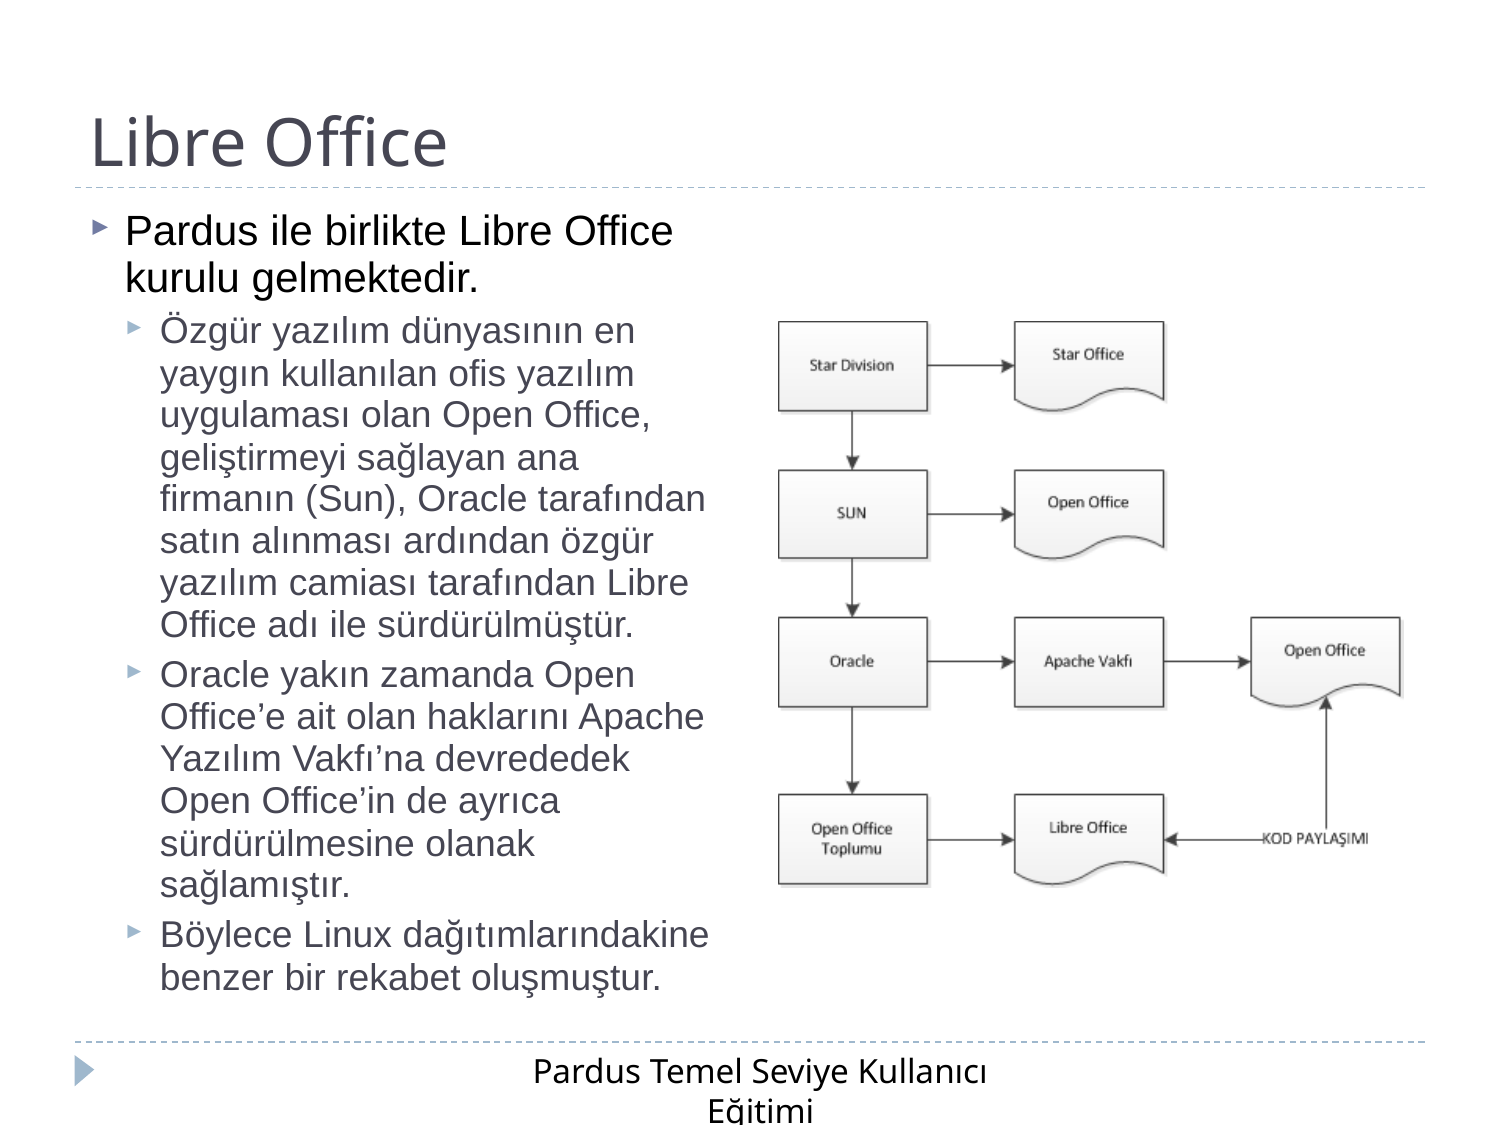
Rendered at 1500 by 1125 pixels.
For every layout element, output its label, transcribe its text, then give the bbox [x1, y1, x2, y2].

picture [778, 321, 1404, 888]
title Libre Office [75, 37, 1425, 188]
list Pardus ile birlikte Libre Office kurulu gelmektedir. Özgür yazılım dünyasının en yaygın kullanılan ofis yazılım uygulaması olan Open Office, geliştirmeyi sağlayan ana firmanın (Sun), Oracle tarafından satın alınması ardından özgür yazılım camiası tarafından Libre Office adı ile sürdürülmüştür. Oracle yakın zamanda Open Office’e ait olan haklarını Apache Yazılım Vakfı’na devrededek Open Office’in de ayrıca sürdürülmesine olanak sağlamıştır. Böylece Linux dağıtımlarındakine benzer bir rekabet oluşmuştur. [75, 200, 738, 1010]
